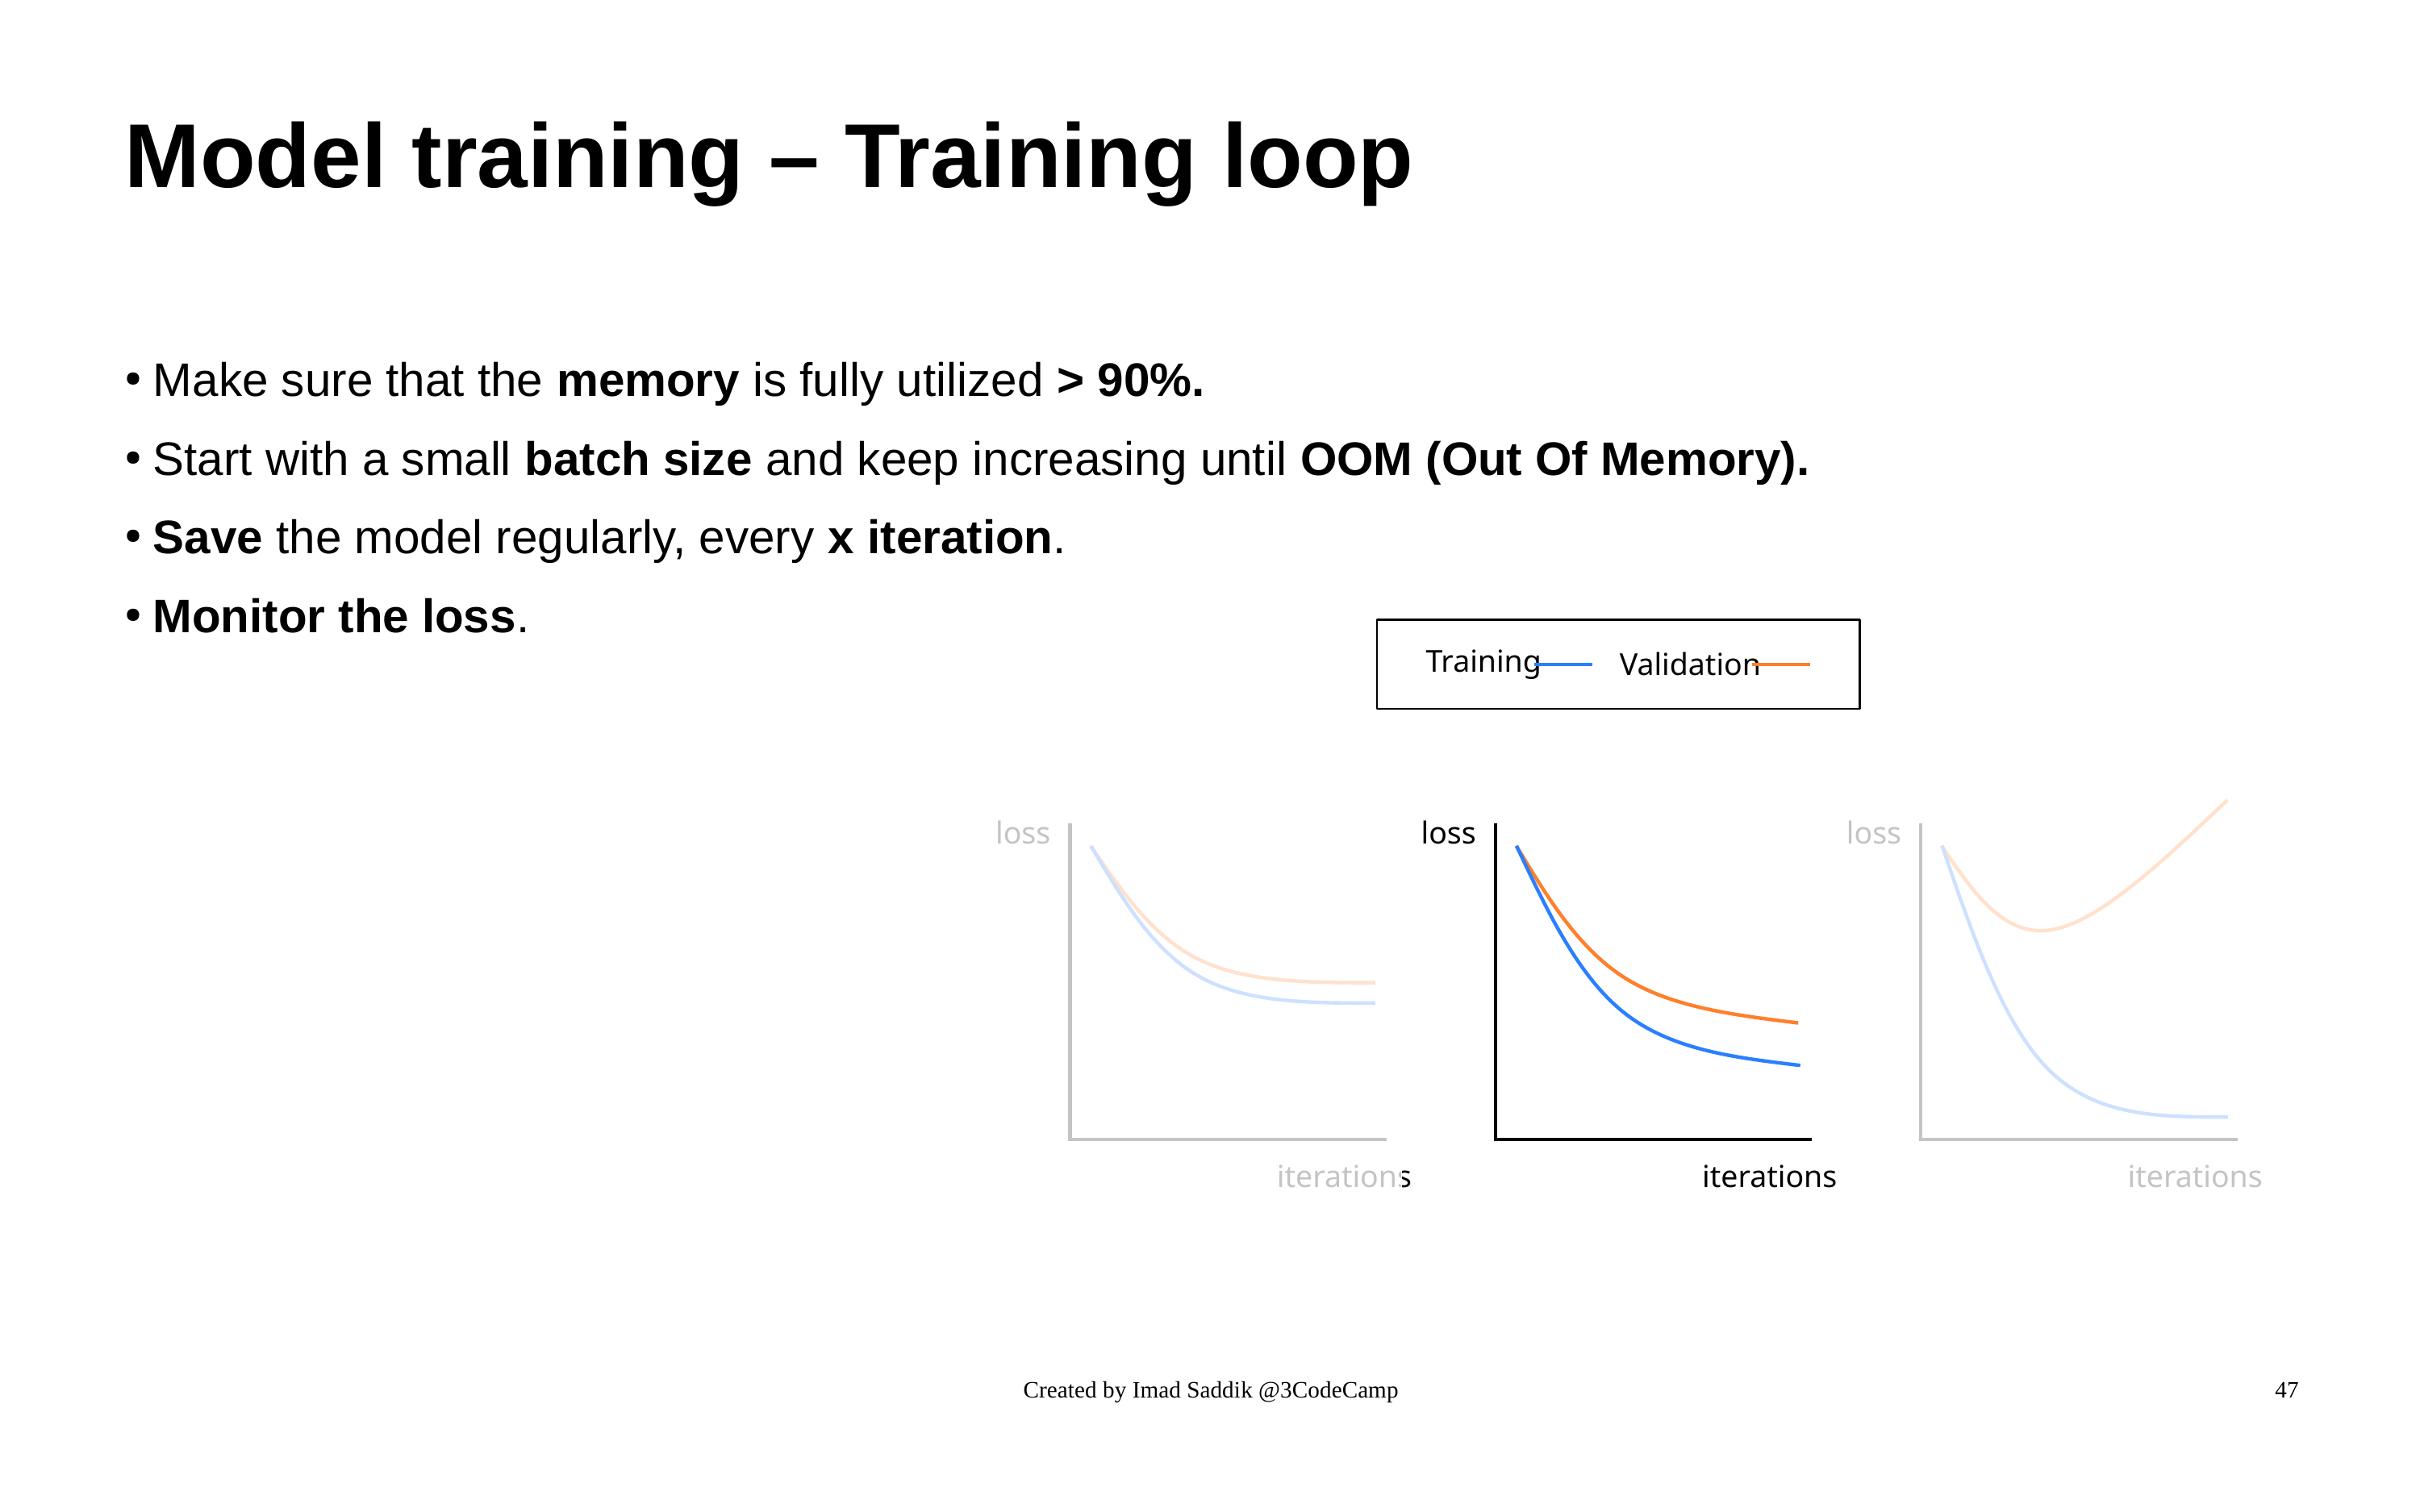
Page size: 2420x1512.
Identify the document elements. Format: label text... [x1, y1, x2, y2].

text_box Make sure that the memory is fully utilized > 90%. Start with a small batch size and keep increasing until OOM (Out Of Memory). Save the model regularly, every x iteration. Monitor the loss. [112, 322, 2118, 649]
text_box Model training – Training loop [112, 61, 1664, 251]
text_box [1841, 787, 2307, 1210]
text_box [968, 787, 1402, 1210]
picture [937, 564, 2300, 1331]
